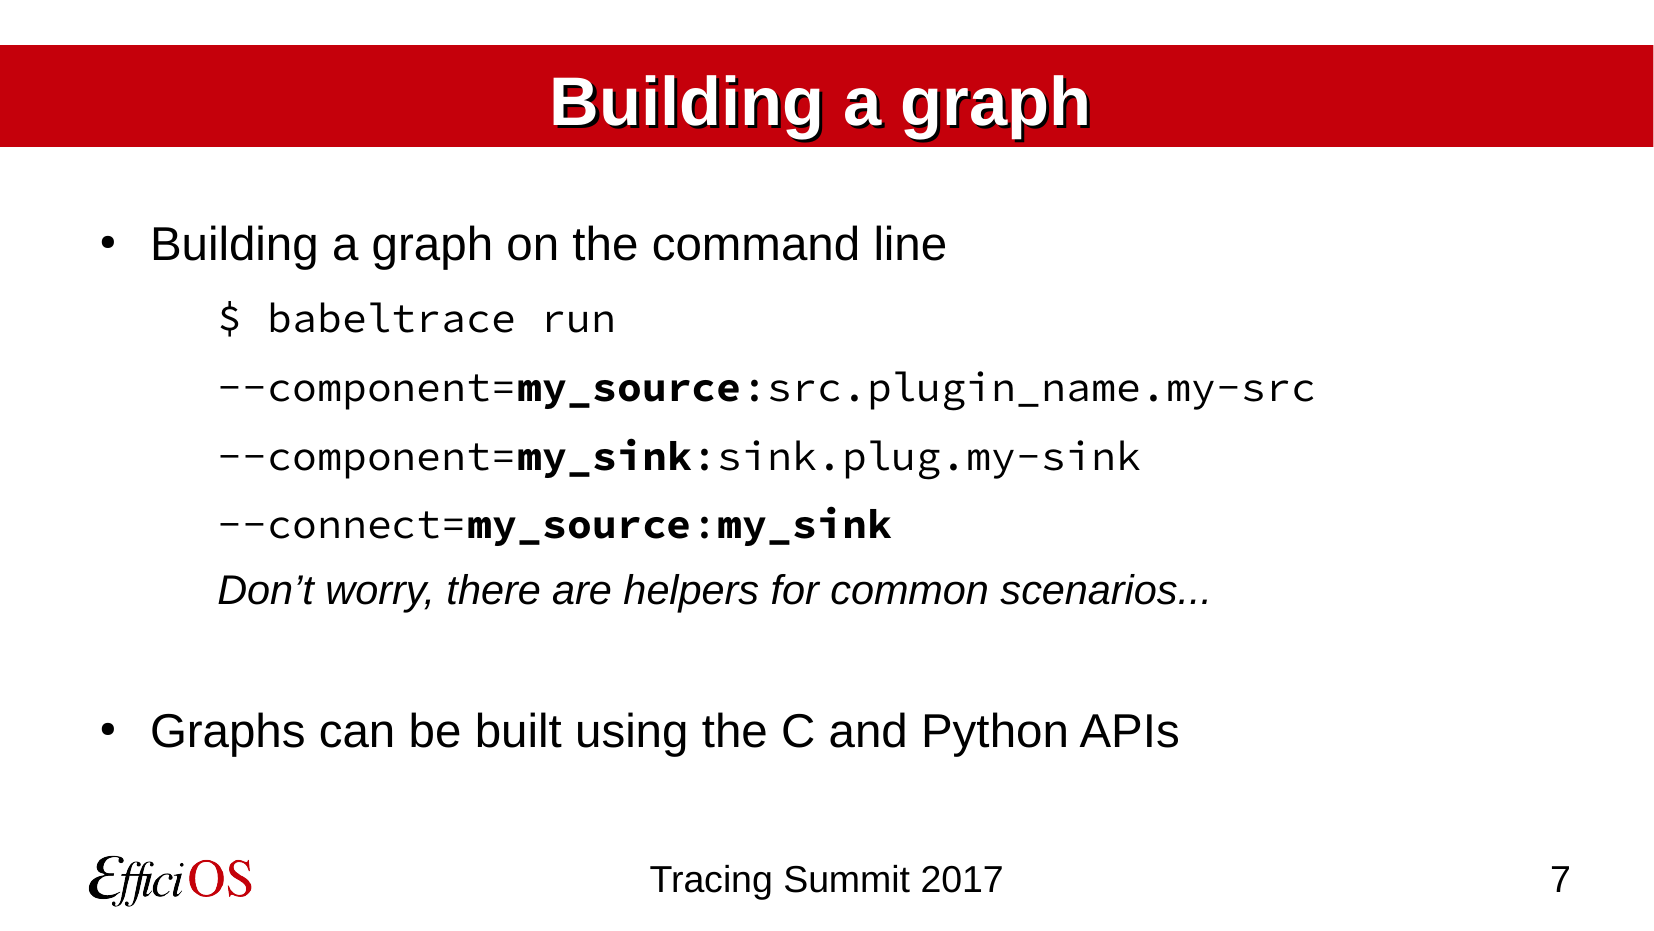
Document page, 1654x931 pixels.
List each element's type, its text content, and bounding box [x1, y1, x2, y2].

picture [82, 853, 260, 910]
list Building a graph on the command line $ babeltrace run --component=my_source:src.plugin_name.my-src --component=my_sink:sink.plug.my-sink --connect=my_source:my_sink Don’t worry, there are helpers for common scenarios... Graphs can be built using the C and Python APIs [82, 217, 1571, 758]
title Building a graph [76, 24, 1565, 180]
